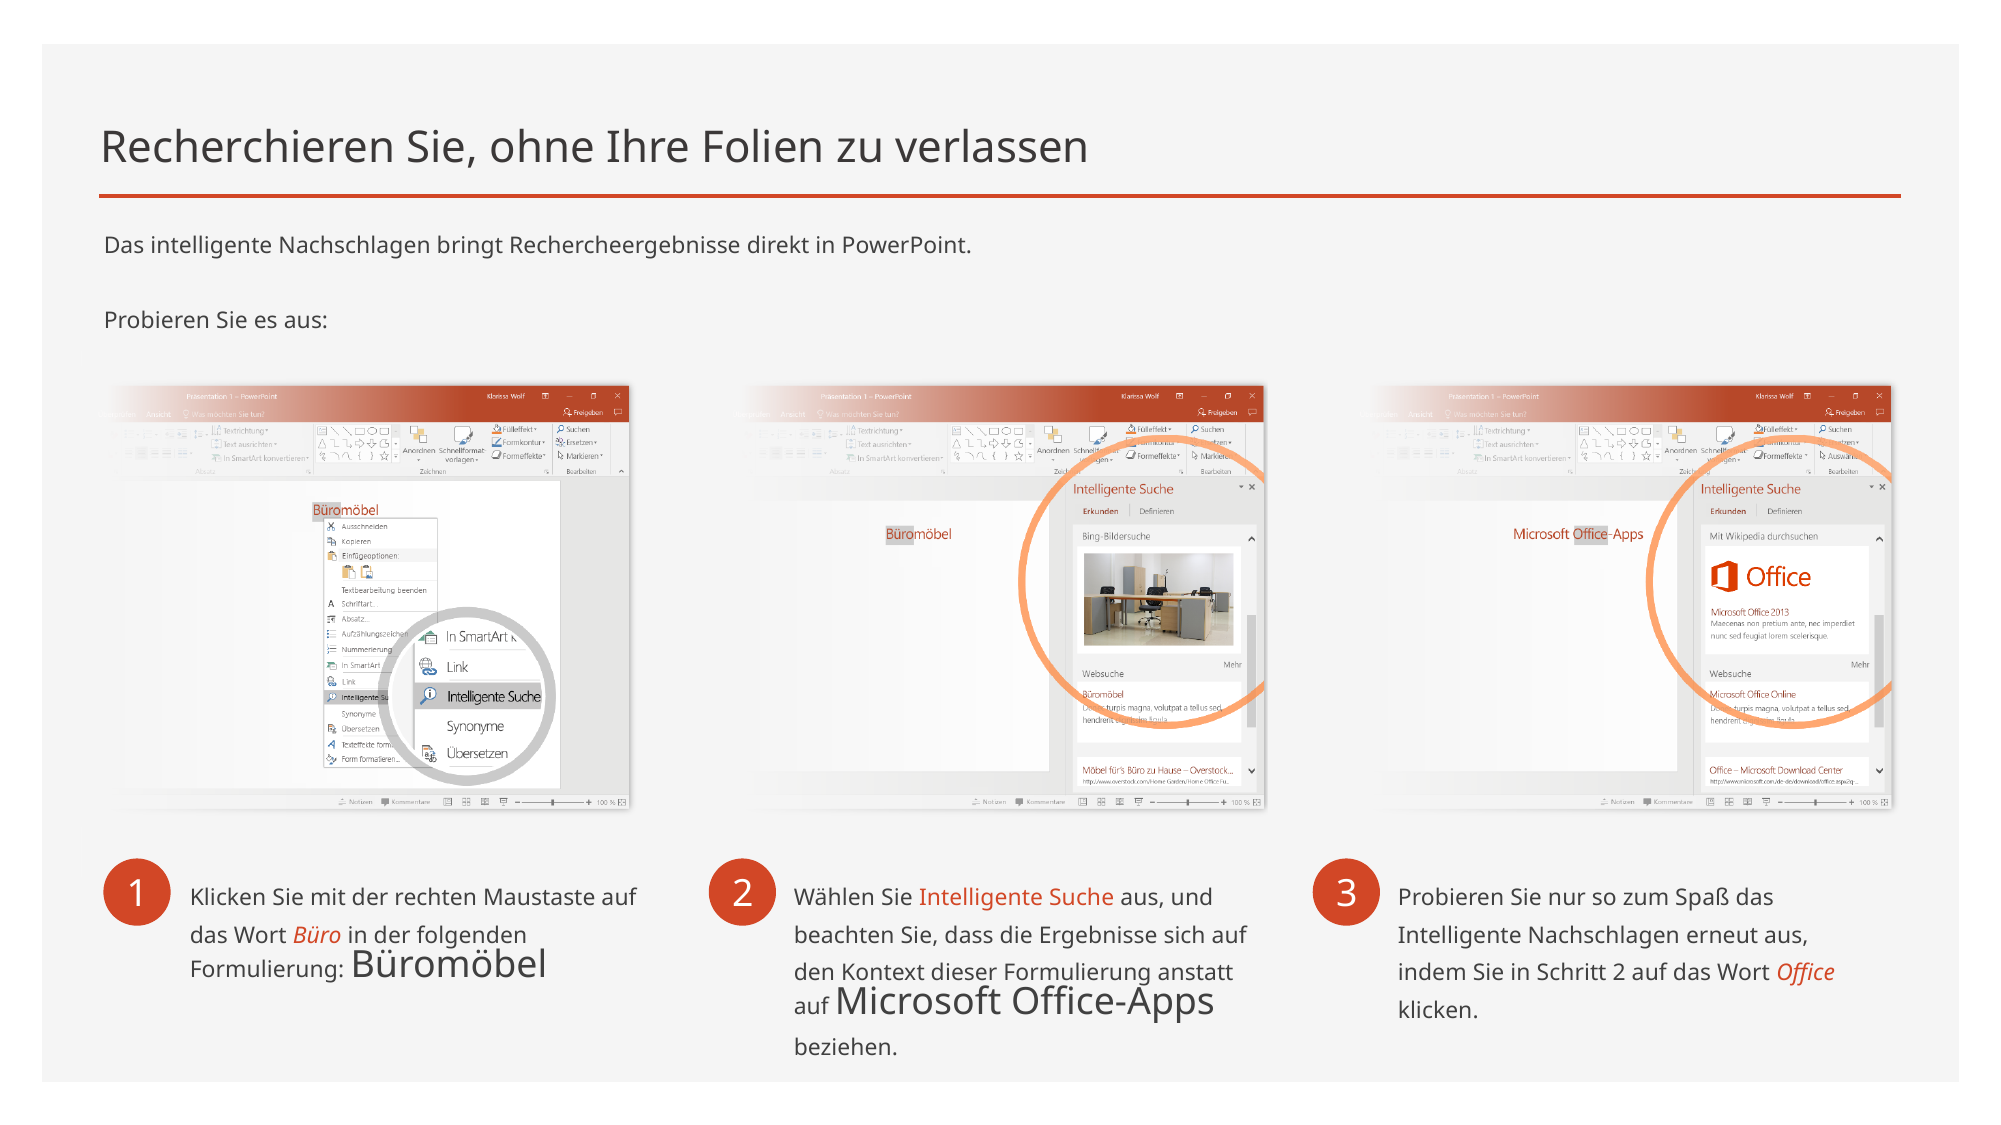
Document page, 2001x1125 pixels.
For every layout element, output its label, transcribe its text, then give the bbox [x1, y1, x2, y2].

title Recherchieren Sie, ohne Ihre Folien zu verlassen [85, 73, 1214, 179]
text_box 3 [1300, 861, 1393, 922]
text_box [121, 922, 153, 926]
text_box Probieren Sie nur so zum Spaß das Intelligente Nachschlagen erneut aus, indem Sie in Schritt 2 auf das Wort Office klicken. [1382, 865, 1893, 1086]
picture [81, 351, 1907, 877]
text_box Wählen Sie Intelligente Suche aus, und beachten Sie, dass die Ergebnisse sich auf den Kontext dieser Formulierung anstatt auf Microsoft Office-Apps beziehen. [778, 865, 1289, 1083]
text_box Klicken Sie mit der rechten Maustaste auf das Wort Büro in der folgenden Formulierung: Büromöbel [174, 865, 654, 1079]
text_box [1331, 922, 1362, 926]
text_box Das intelligente Nachschlagen bringt Rechercheergebnisse direkt in PowerPoint. Probieren Sie es aus: [88, 212, 1089, 351]
text_box 1 [91, 861, 184, 922]
text_box 2 [697, 861, 789, 922]
text_box [727, 922, 758, 926]
